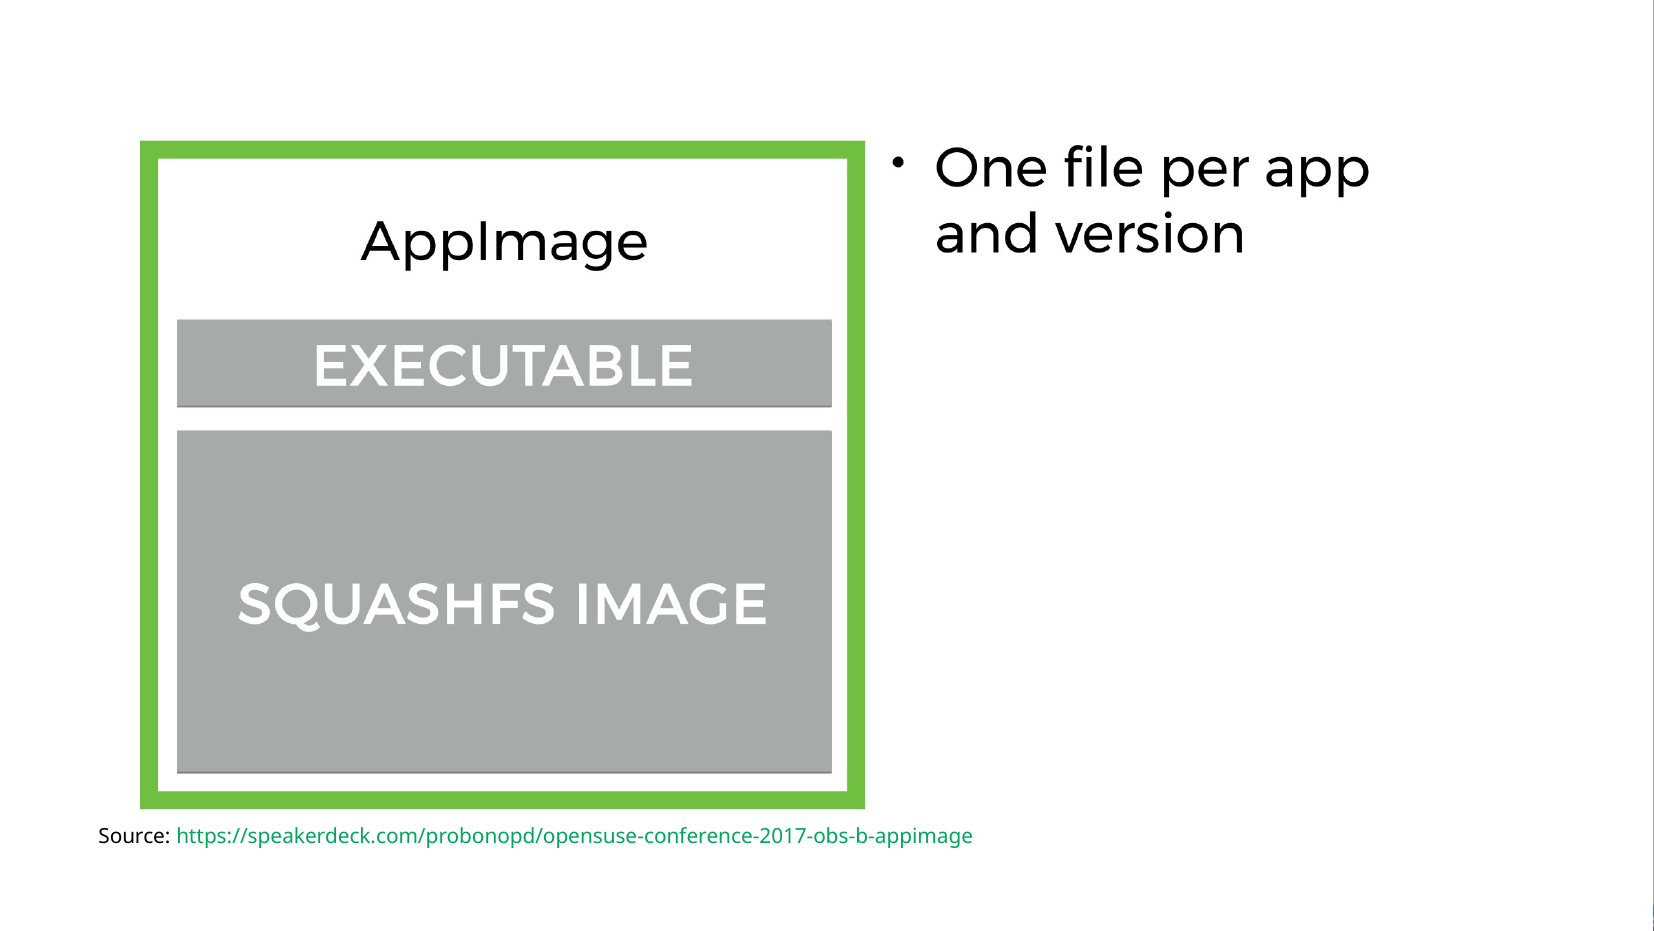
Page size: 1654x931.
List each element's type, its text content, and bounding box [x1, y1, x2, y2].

text_box Source: https://speakerdeck.com/probonopd/opensuse-conference-2017-obs-b-appimage [83, 809, 1202, 862]
picture [0, 0, 1654, 931]
